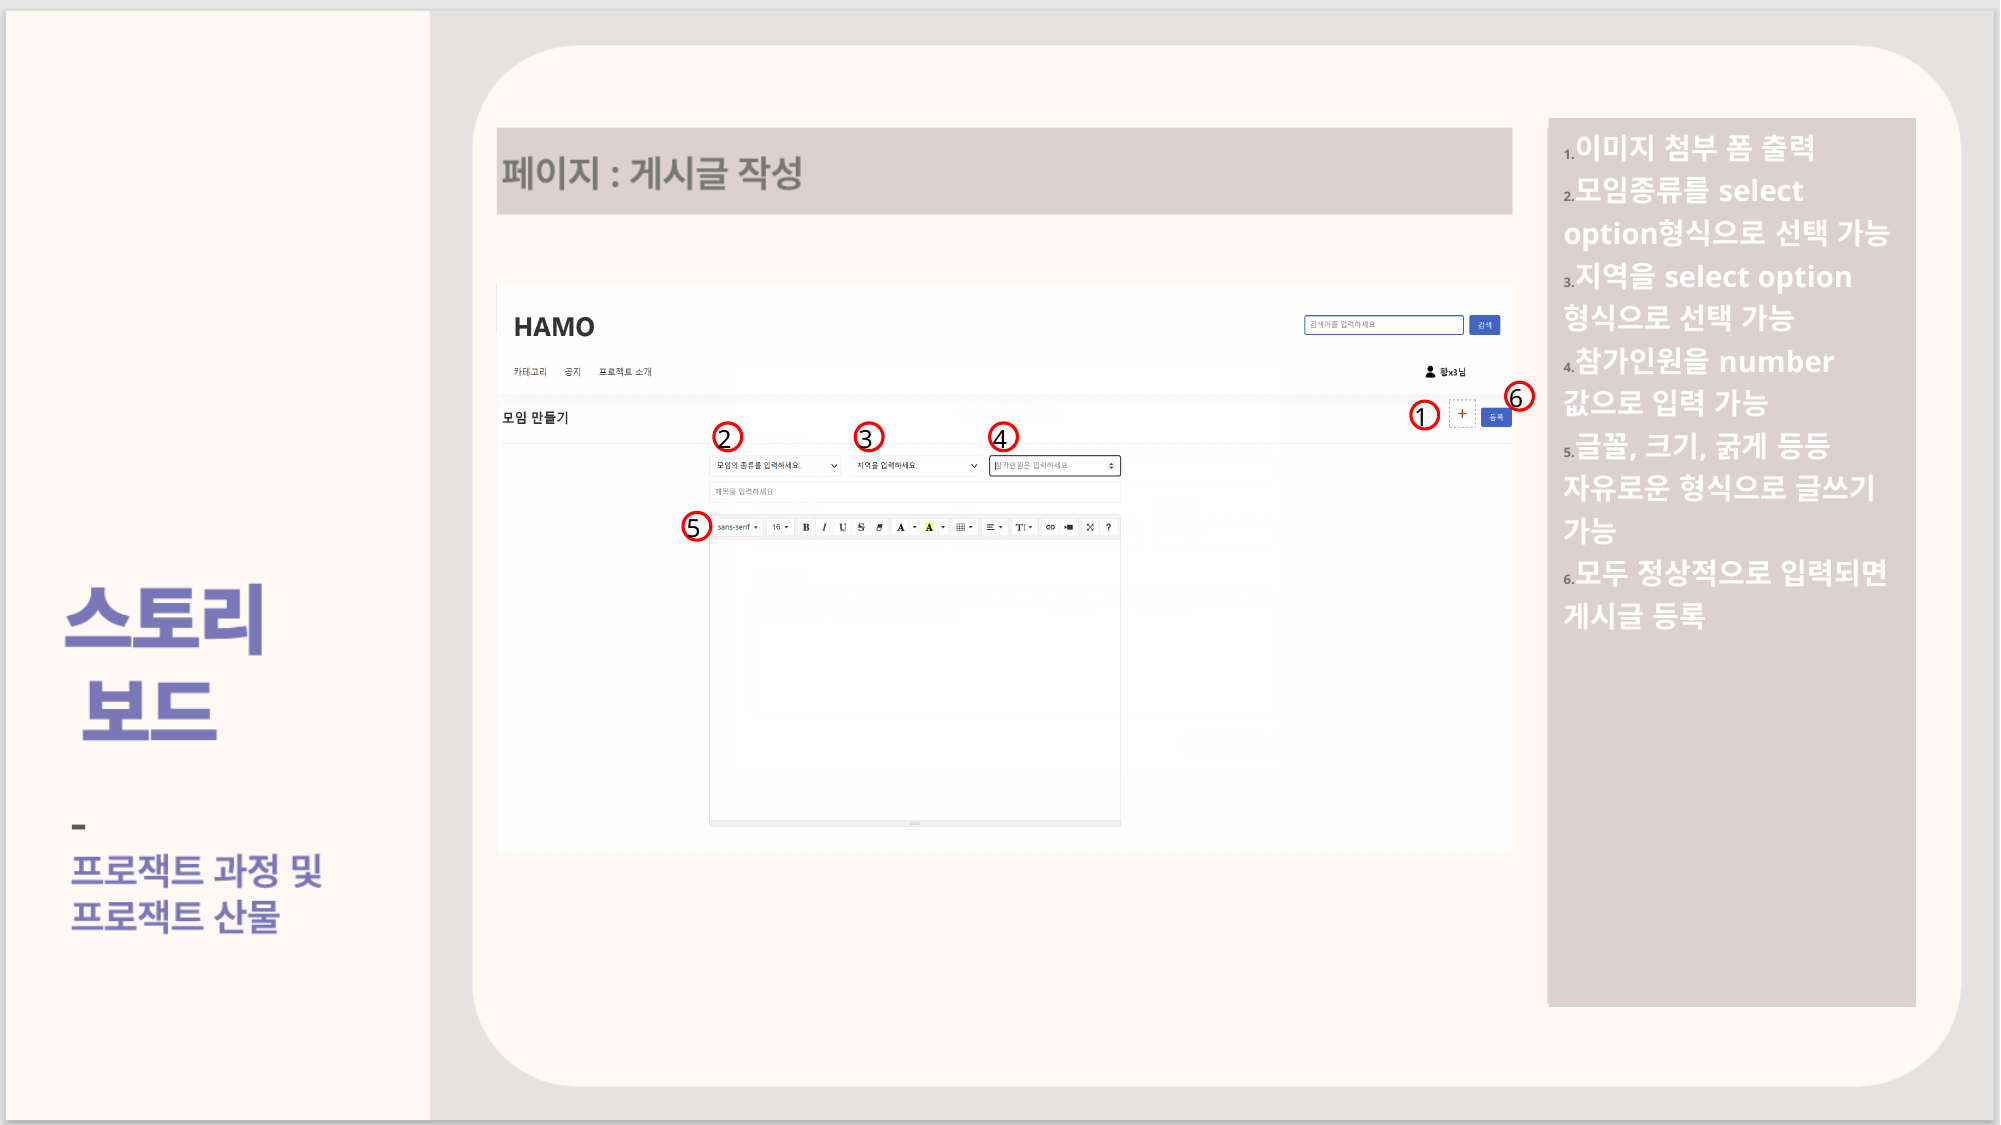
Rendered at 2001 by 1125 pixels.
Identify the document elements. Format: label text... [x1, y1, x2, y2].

text_box 4 [986, 414, 1008, 464]
text_box 2 [711, 414, 732, 464]
text_box 6 [1502, 373, 1524, 423]
text_box 5 [680, 503, 702, 553]
text_box 이미지 첨부 폼 출력 모임종류를 select option형식으로 선택 가능 지역을 select option형식으로 선택 가능 참가인원을 number값으로 입력 가능 글꼴, 크기, 굵게 등등 자유로운 형식으로 글쓰기 가능 모두 정상적으로 입력되면 게시글 등록 [1548, 118, 1916, 1007]
text_box 1 [1408, 392, 1429, 442]
text_box 3 [852, 414, 874, 464]
picture [0, 0, 2000, 1125]
